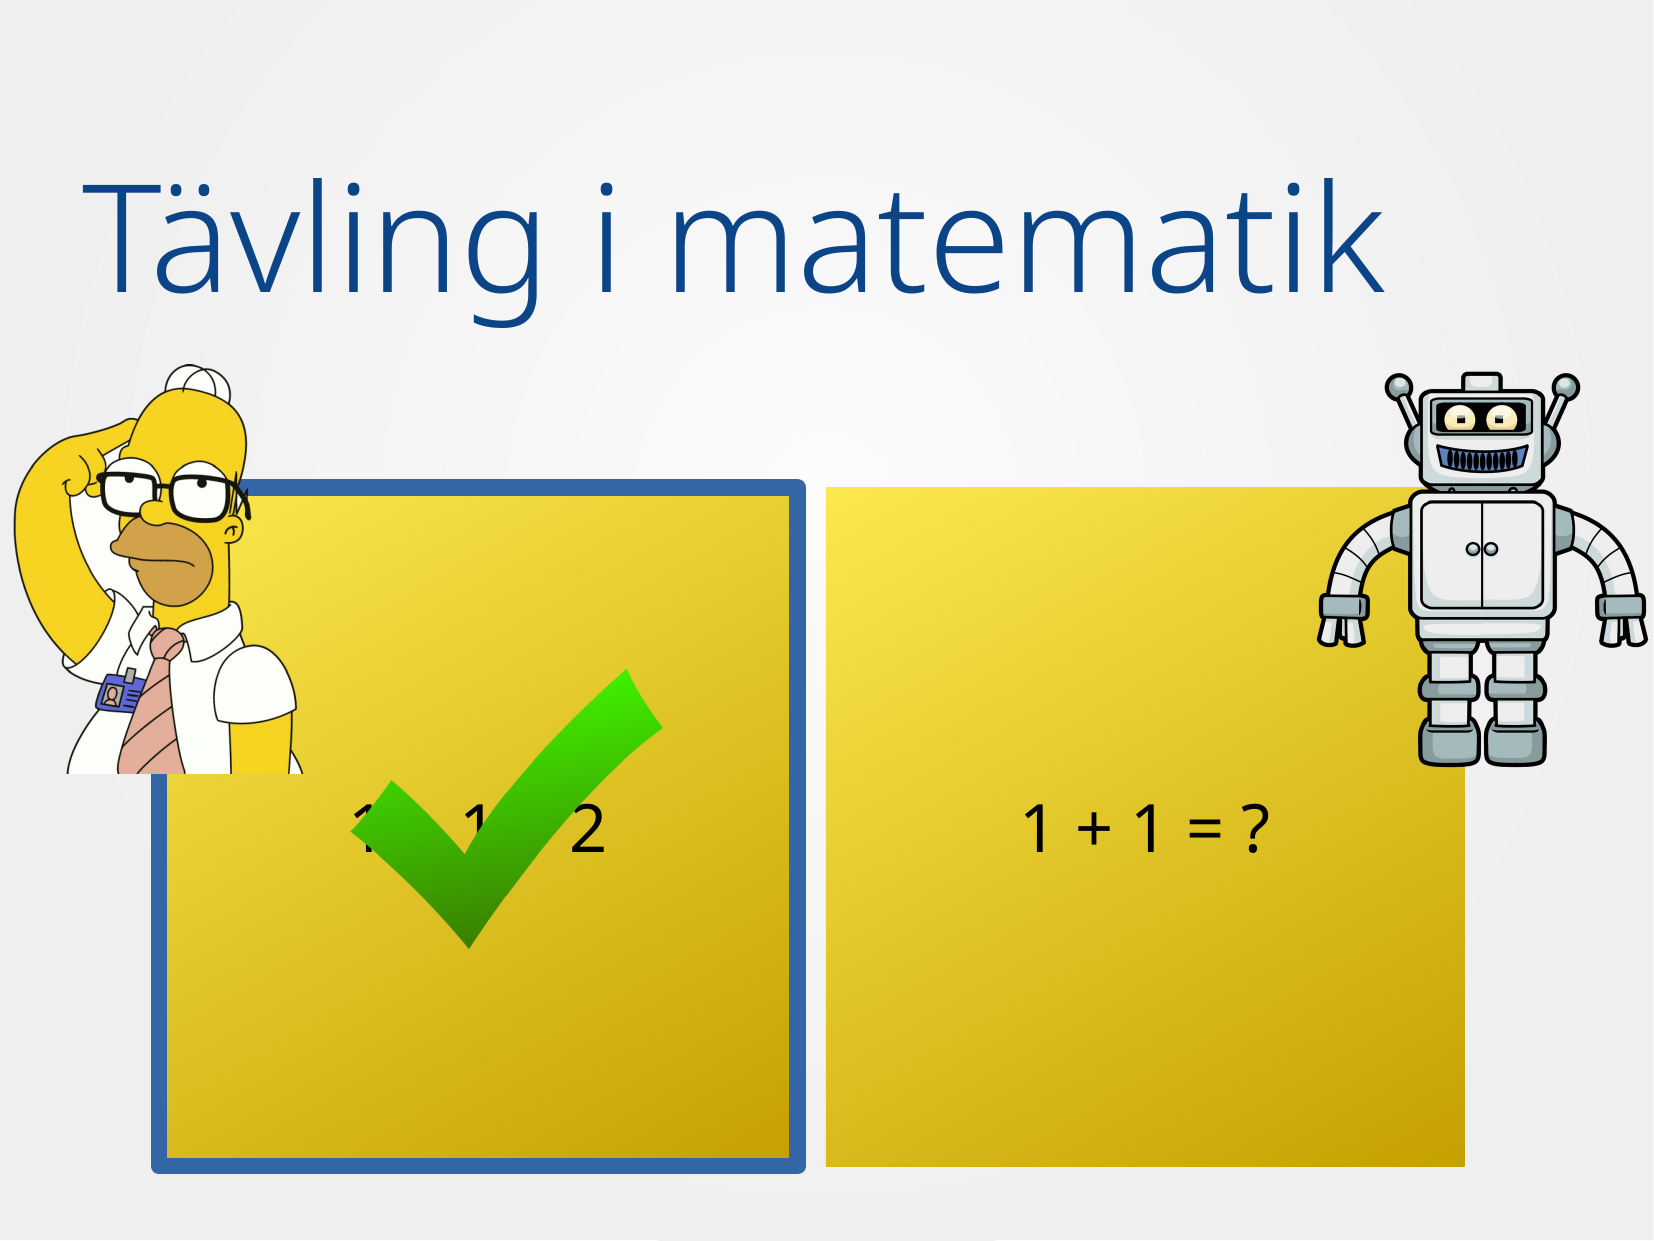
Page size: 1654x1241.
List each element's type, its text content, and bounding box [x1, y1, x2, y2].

picture [350, 668, 663, 949]
picture [1312, 364, 1653, 775]
list 1 + 1 = ? [825, 487, 1465, 1167]
picture [0, 364, 313, 774]
title Tävling i matematik [82, 80, 1654, 337]
list 1 + 1 = 2 [159, 487, 798, 1167]
